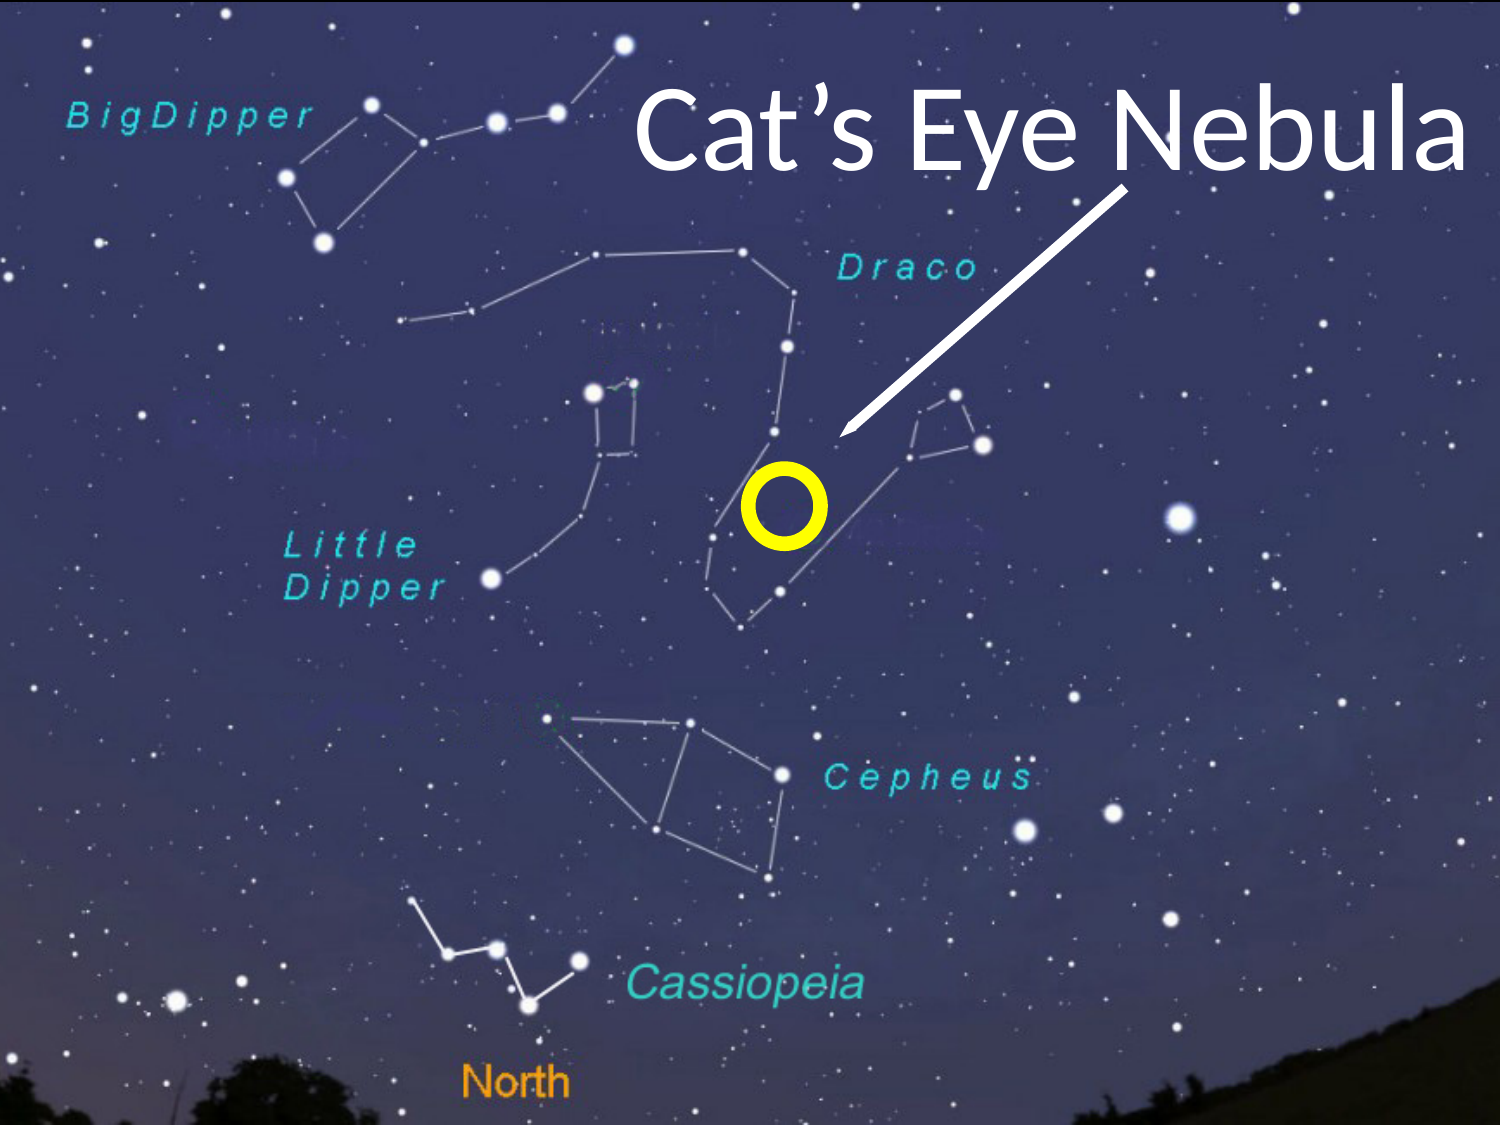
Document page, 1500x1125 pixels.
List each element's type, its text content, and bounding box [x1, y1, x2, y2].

picture [0, 2, 1500, 1125]
text_box Cat’s Eye Nebula [612, 37, 1494, 205]
